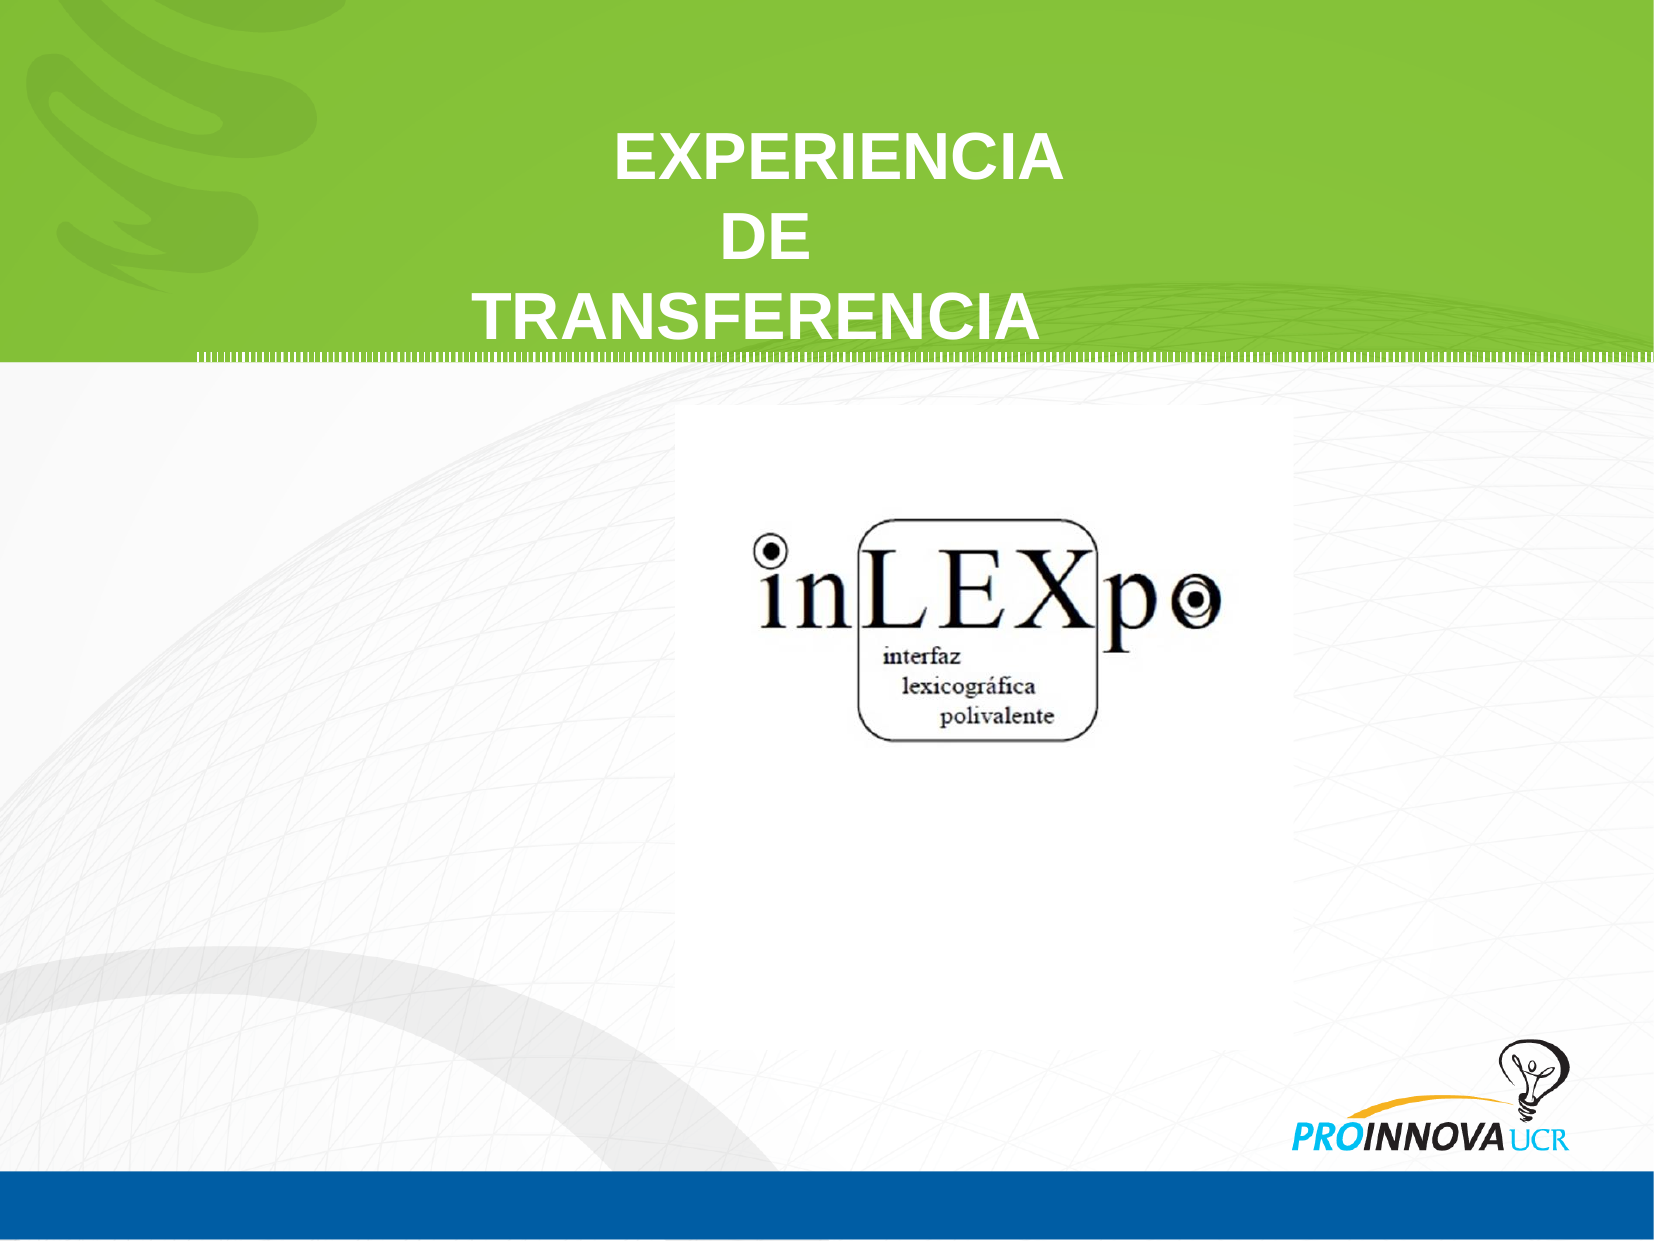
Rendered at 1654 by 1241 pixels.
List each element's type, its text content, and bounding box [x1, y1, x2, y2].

picture [0, 0, 1654, 1241]
text_box EXPERIENCIA DE TRANSFERENCIA [450, 104, 1083, 361]
